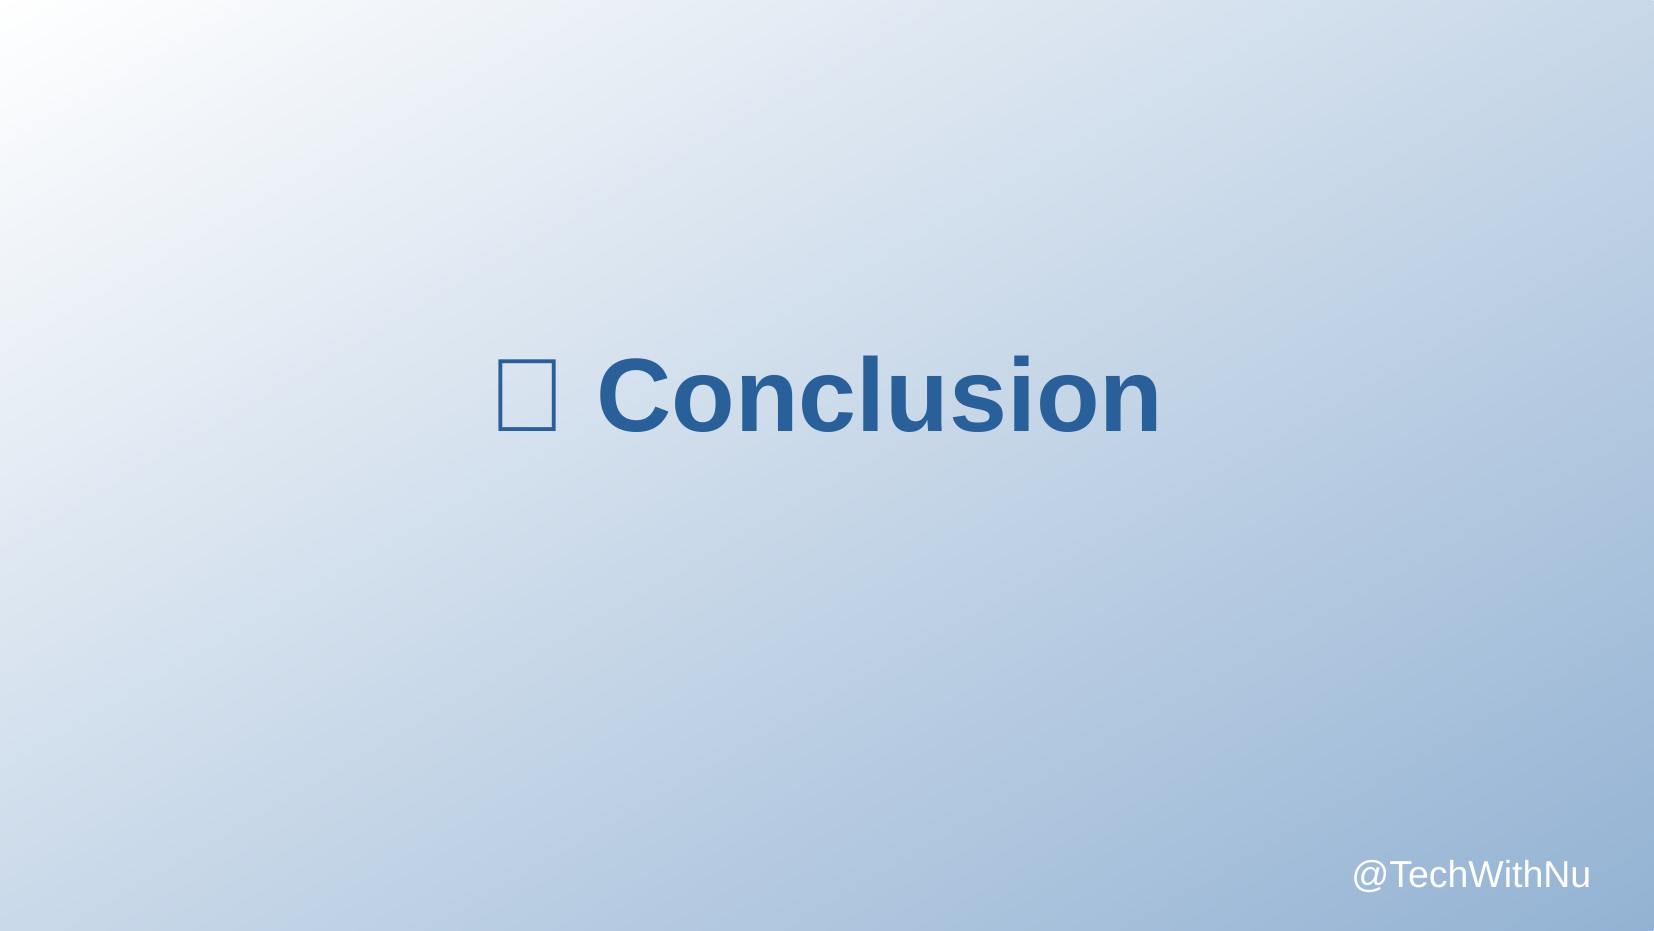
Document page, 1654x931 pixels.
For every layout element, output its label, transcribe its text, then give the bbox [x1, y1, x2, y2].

text_box ✨ Conclusion [315, 329, 1338, 488]
text_box @TechWithNu [1336, 845, 1607, 925]
